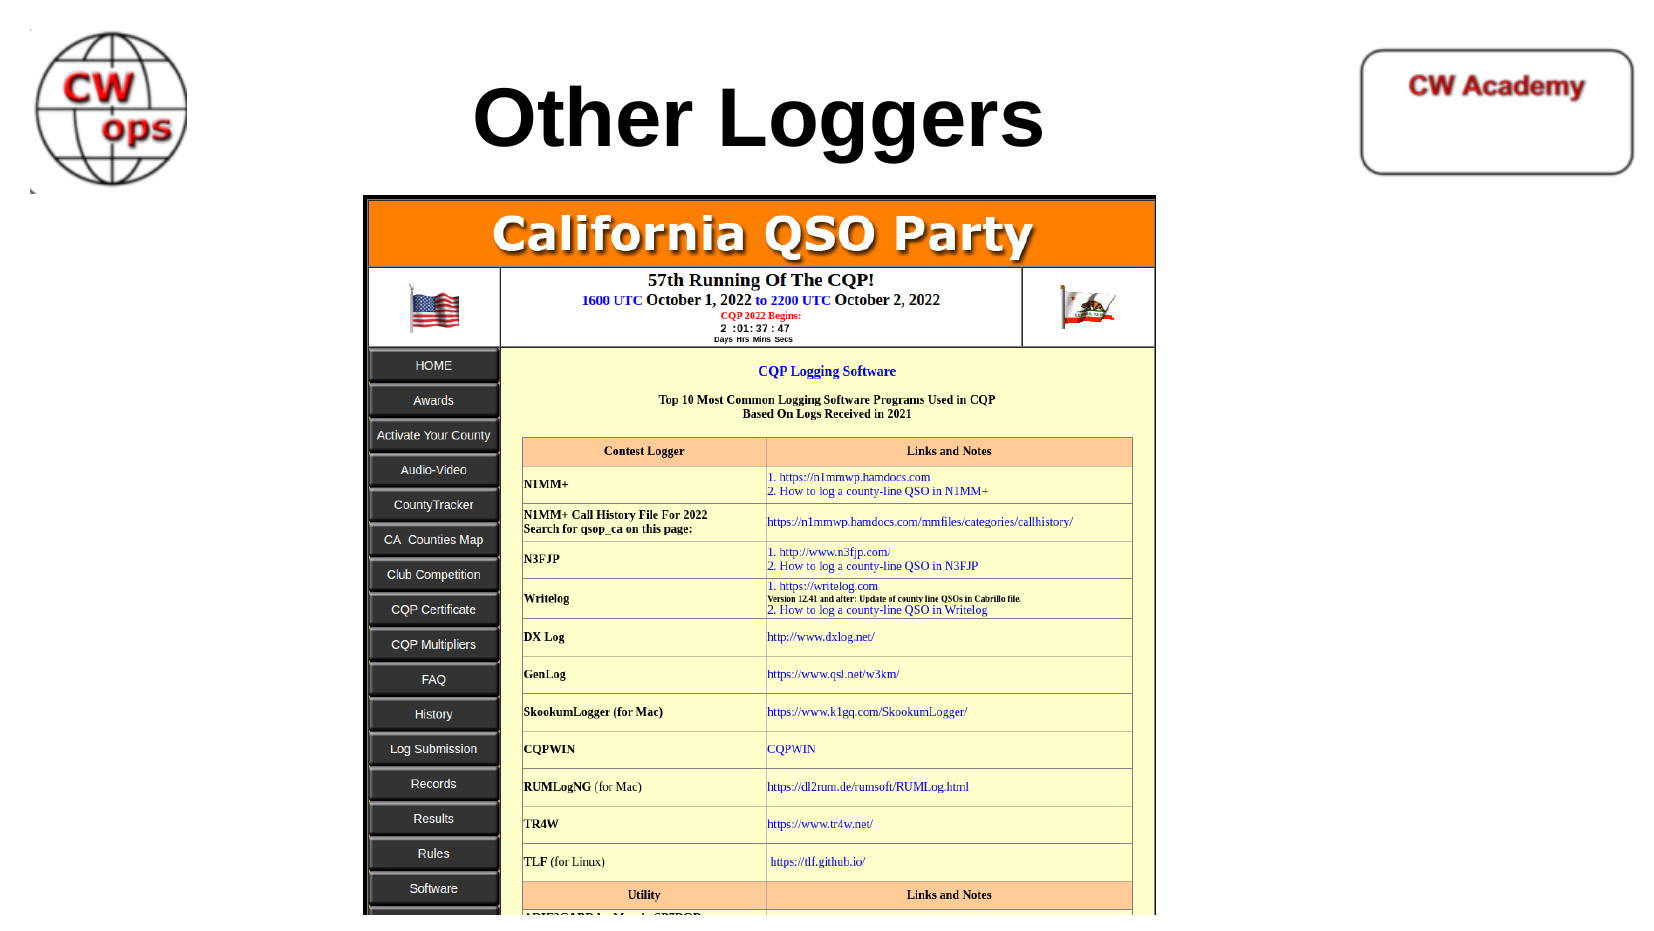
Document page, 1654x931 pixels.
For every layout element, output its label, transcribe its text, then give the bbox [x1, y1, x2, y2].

picture [363, 195, 1156, 916]
picture [1350, 37, 1640, 186]
title Other Loggers [15, 39, 1504, 196]
picture [30, 29, 187, 39]
